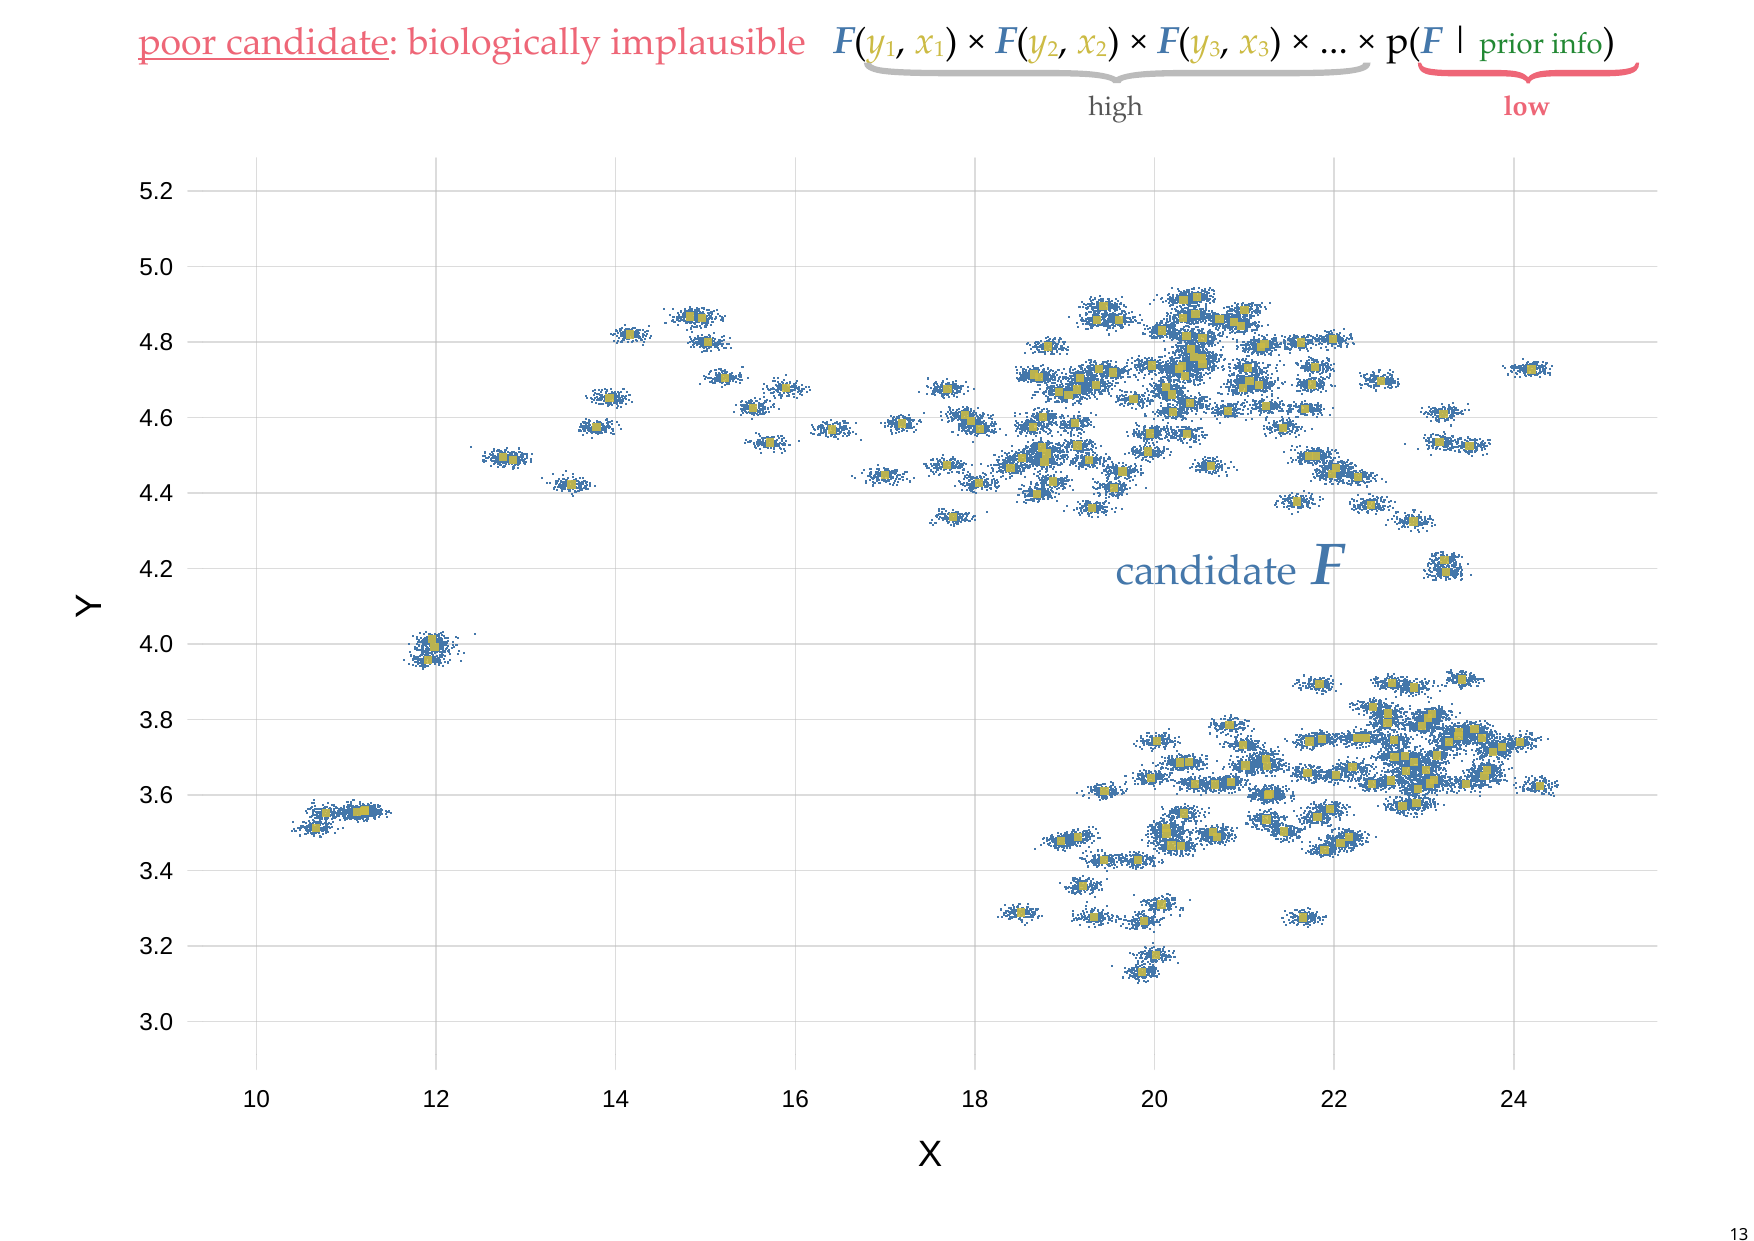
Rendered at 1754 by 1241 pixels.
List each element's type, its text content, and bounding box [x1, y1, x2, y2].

text_box high [1075, 88, 1160, 131]
text_box F(y1, x1) × F(y2, x2) × F(y3, x3) × ... × p(F | prior info) [836, 18, 1669, 72]
text_box poor candidate: biologically implausible [123, 19, 822, 73]
text_box low [1490, 88, 1567, 131]
text_box [863, 62, 1371, 84]
text_box candidate F [1110, 534, 1369, 609]
text_box [1417, 62, 1640, 84]
picture [38, 4, 1751, 1216]
